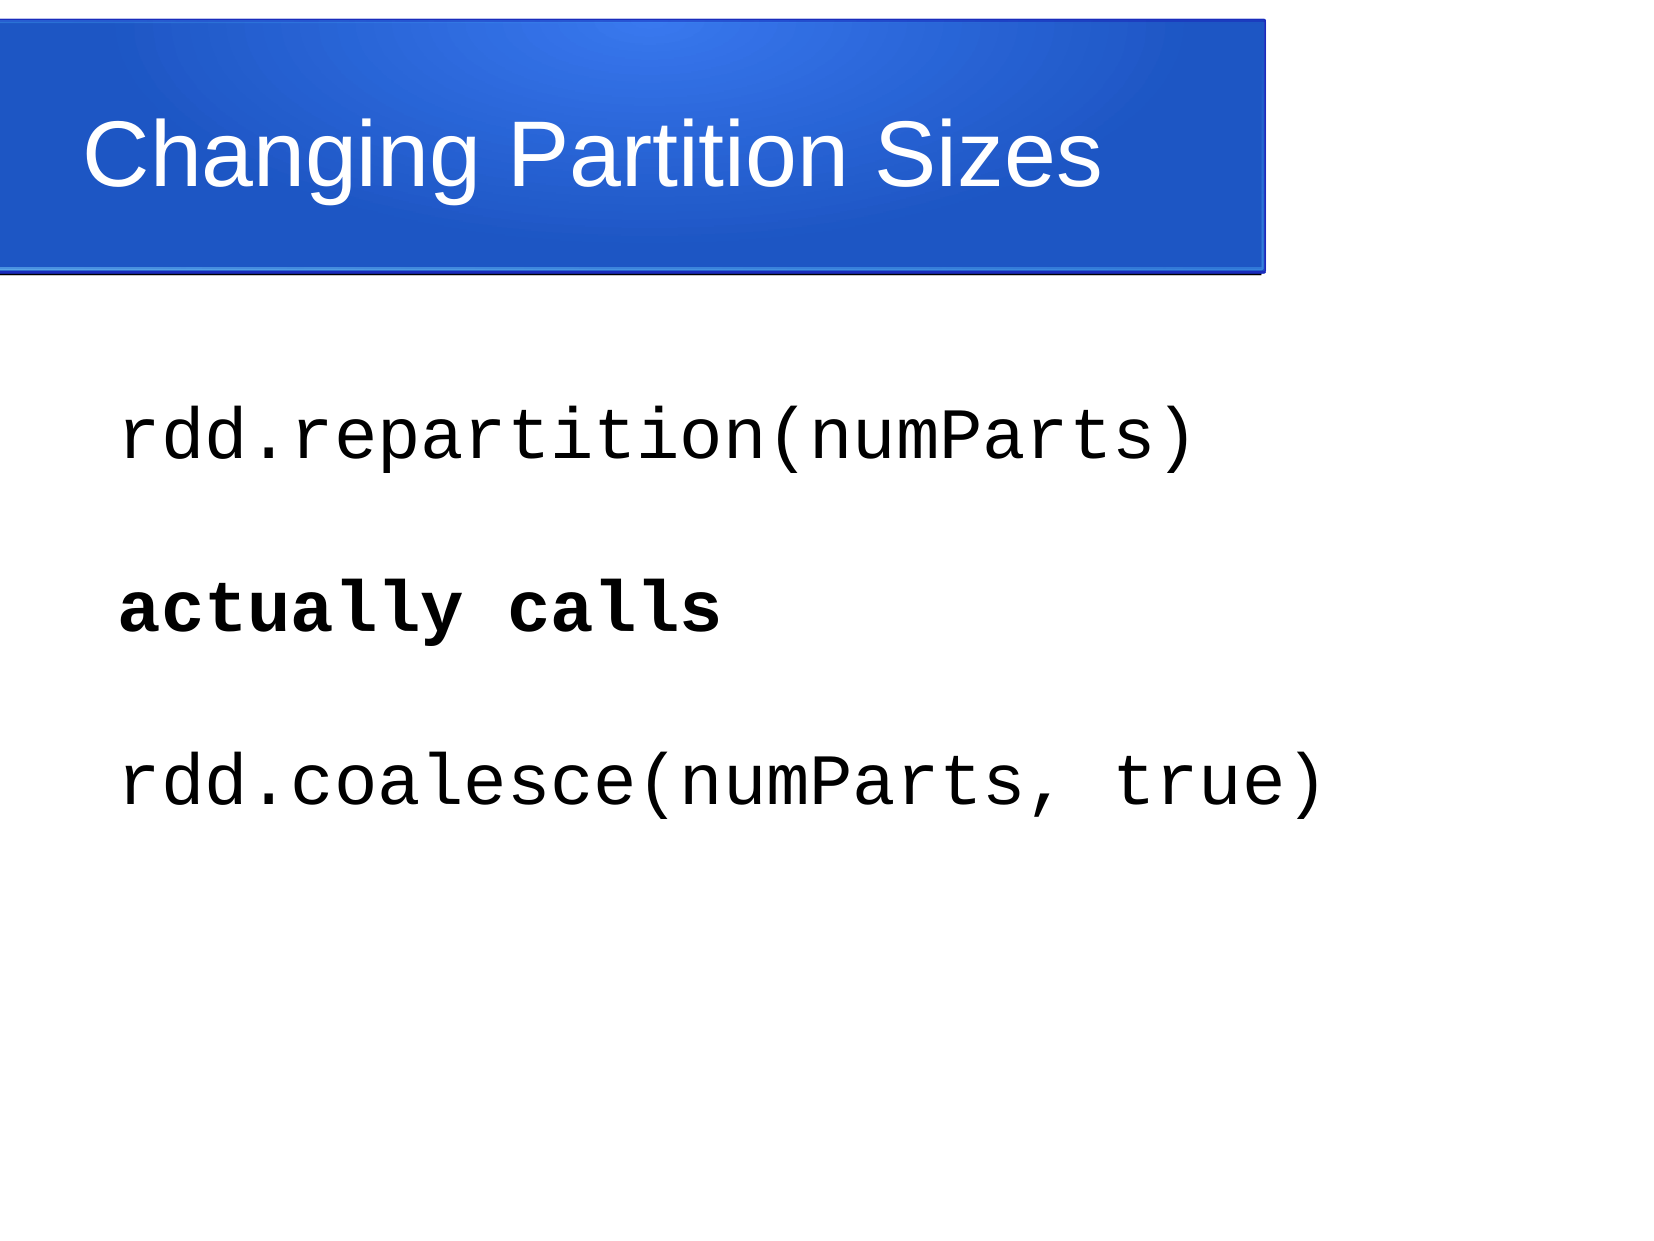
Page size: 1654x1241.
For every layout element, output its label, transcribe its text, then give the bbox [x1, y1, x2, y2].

text_box rdd.repartition(numParts) actually calls rdd.coalesce(numParts, true) [82, 299, 1571, 1019]
picture [0, 17, 1269, 282]
text_box Changing Partition Sizes [82, 47, 1234, 252]
